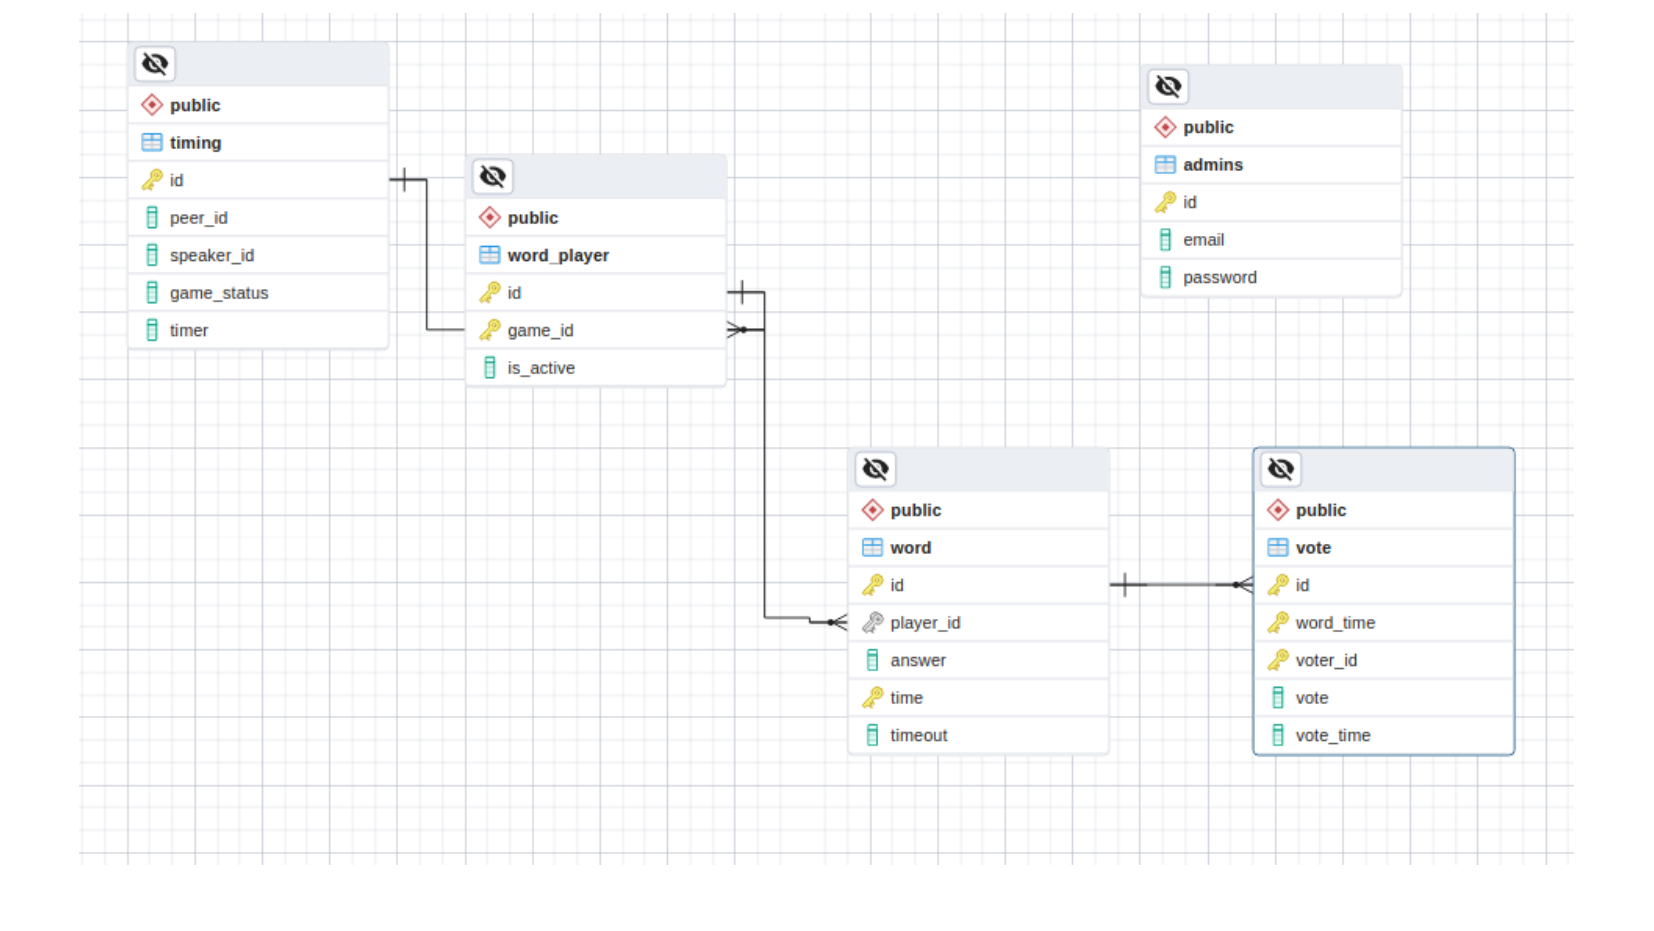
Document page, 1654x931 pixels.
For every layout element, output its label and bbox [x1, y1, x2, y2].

picture [79, 13, 1574, 865]
